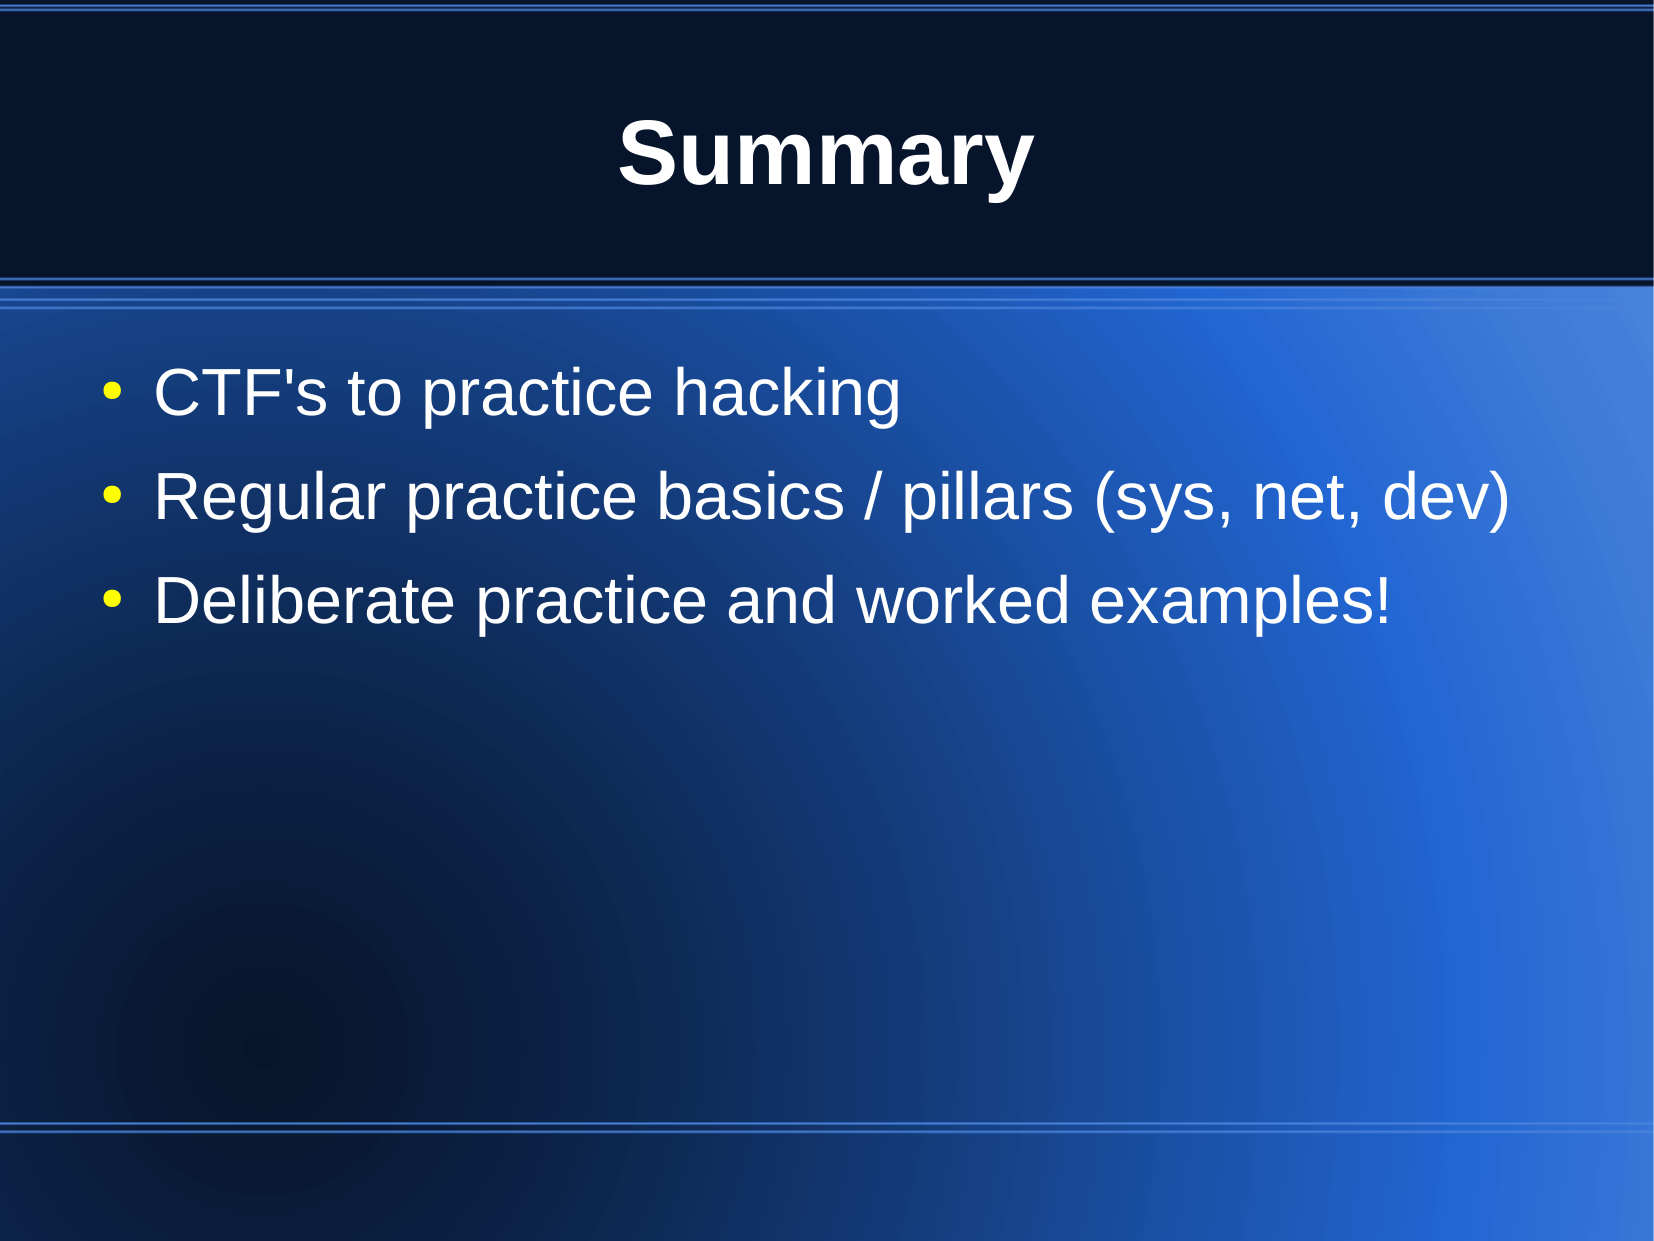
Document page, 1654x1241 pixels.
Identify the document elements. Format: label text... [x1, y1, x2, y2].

picture [0, 0, 1654, 1241]
title Summary [82, 49, 1571, 257]
list CTF's to practice hacking Regular practice basics / pillars (sys, net, dev) Deliberate practice and worked examples! [82, 355, 1571, 1058]
